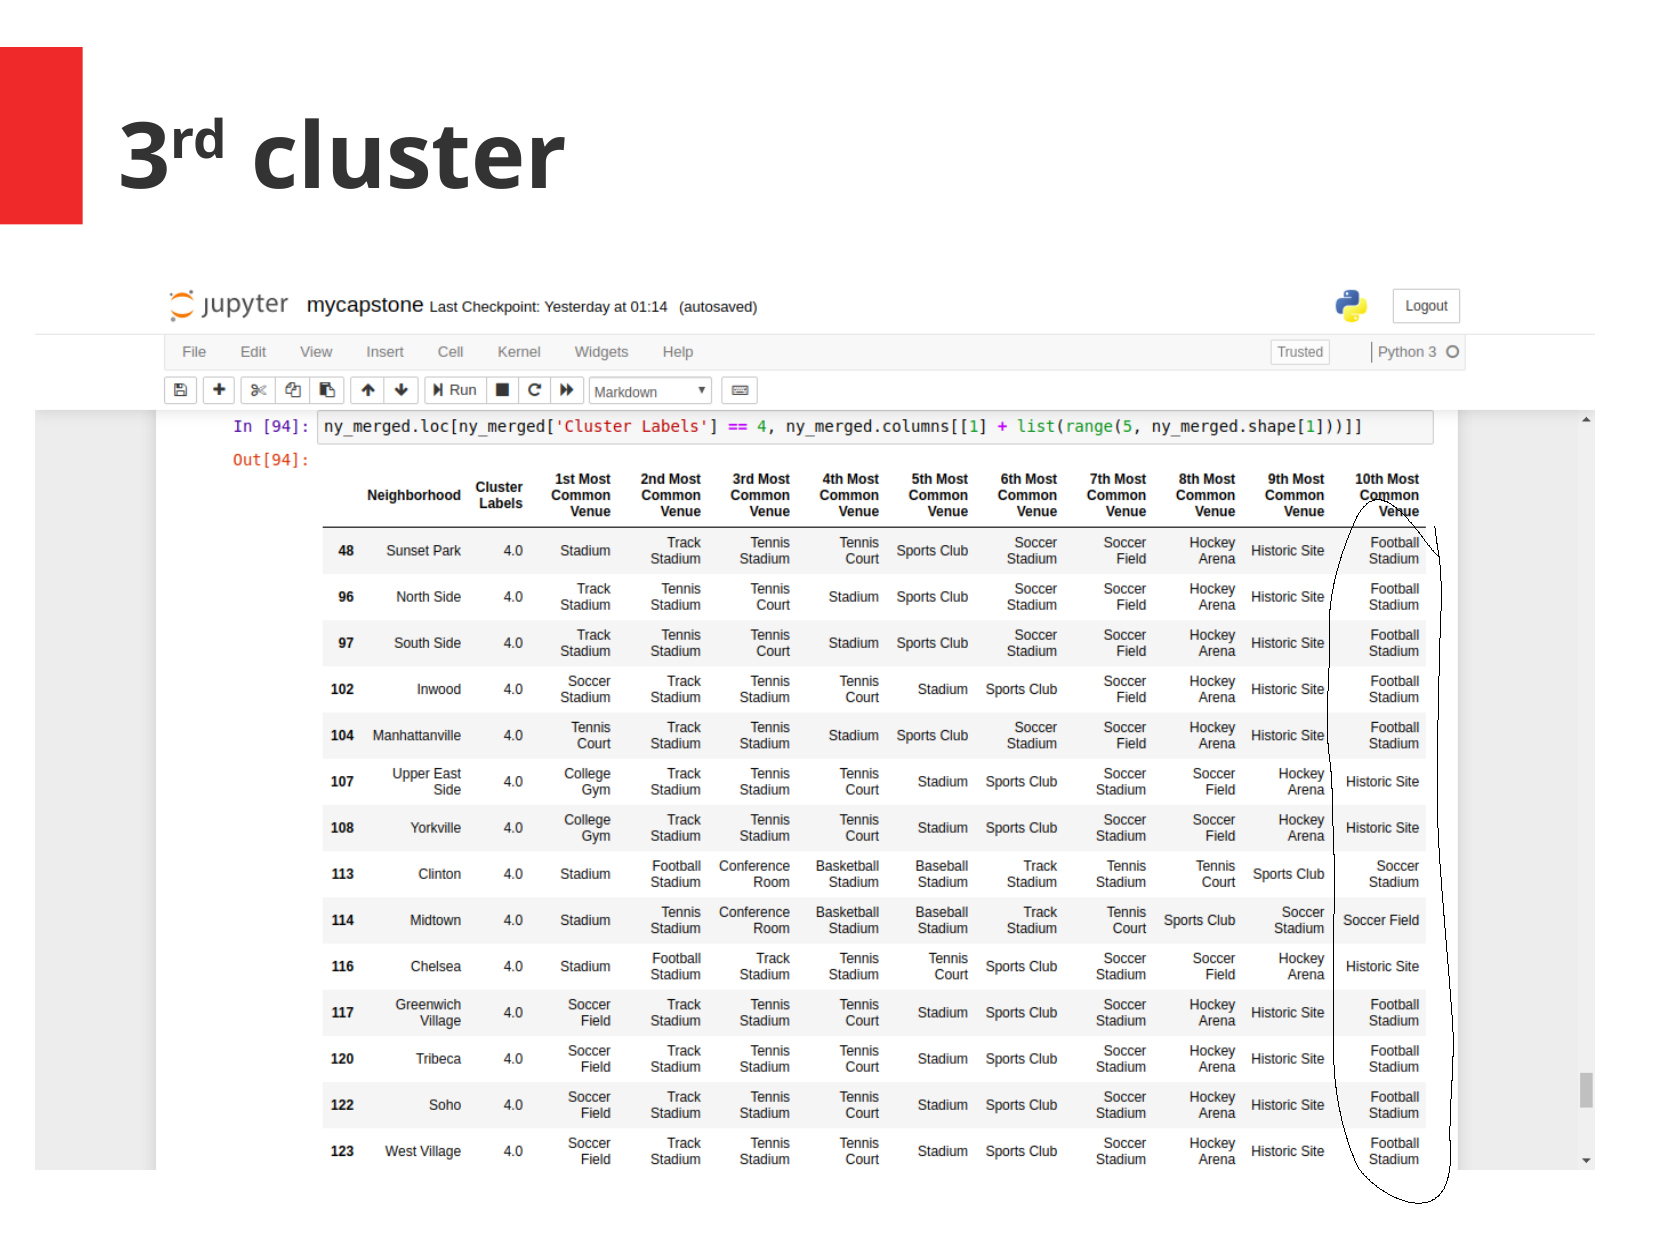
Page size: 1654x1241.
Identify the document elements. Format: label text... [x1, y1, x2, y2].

picture [35, 283, 1595, 1170]
title 3rd cluster [118, 49, 1571, 257]
